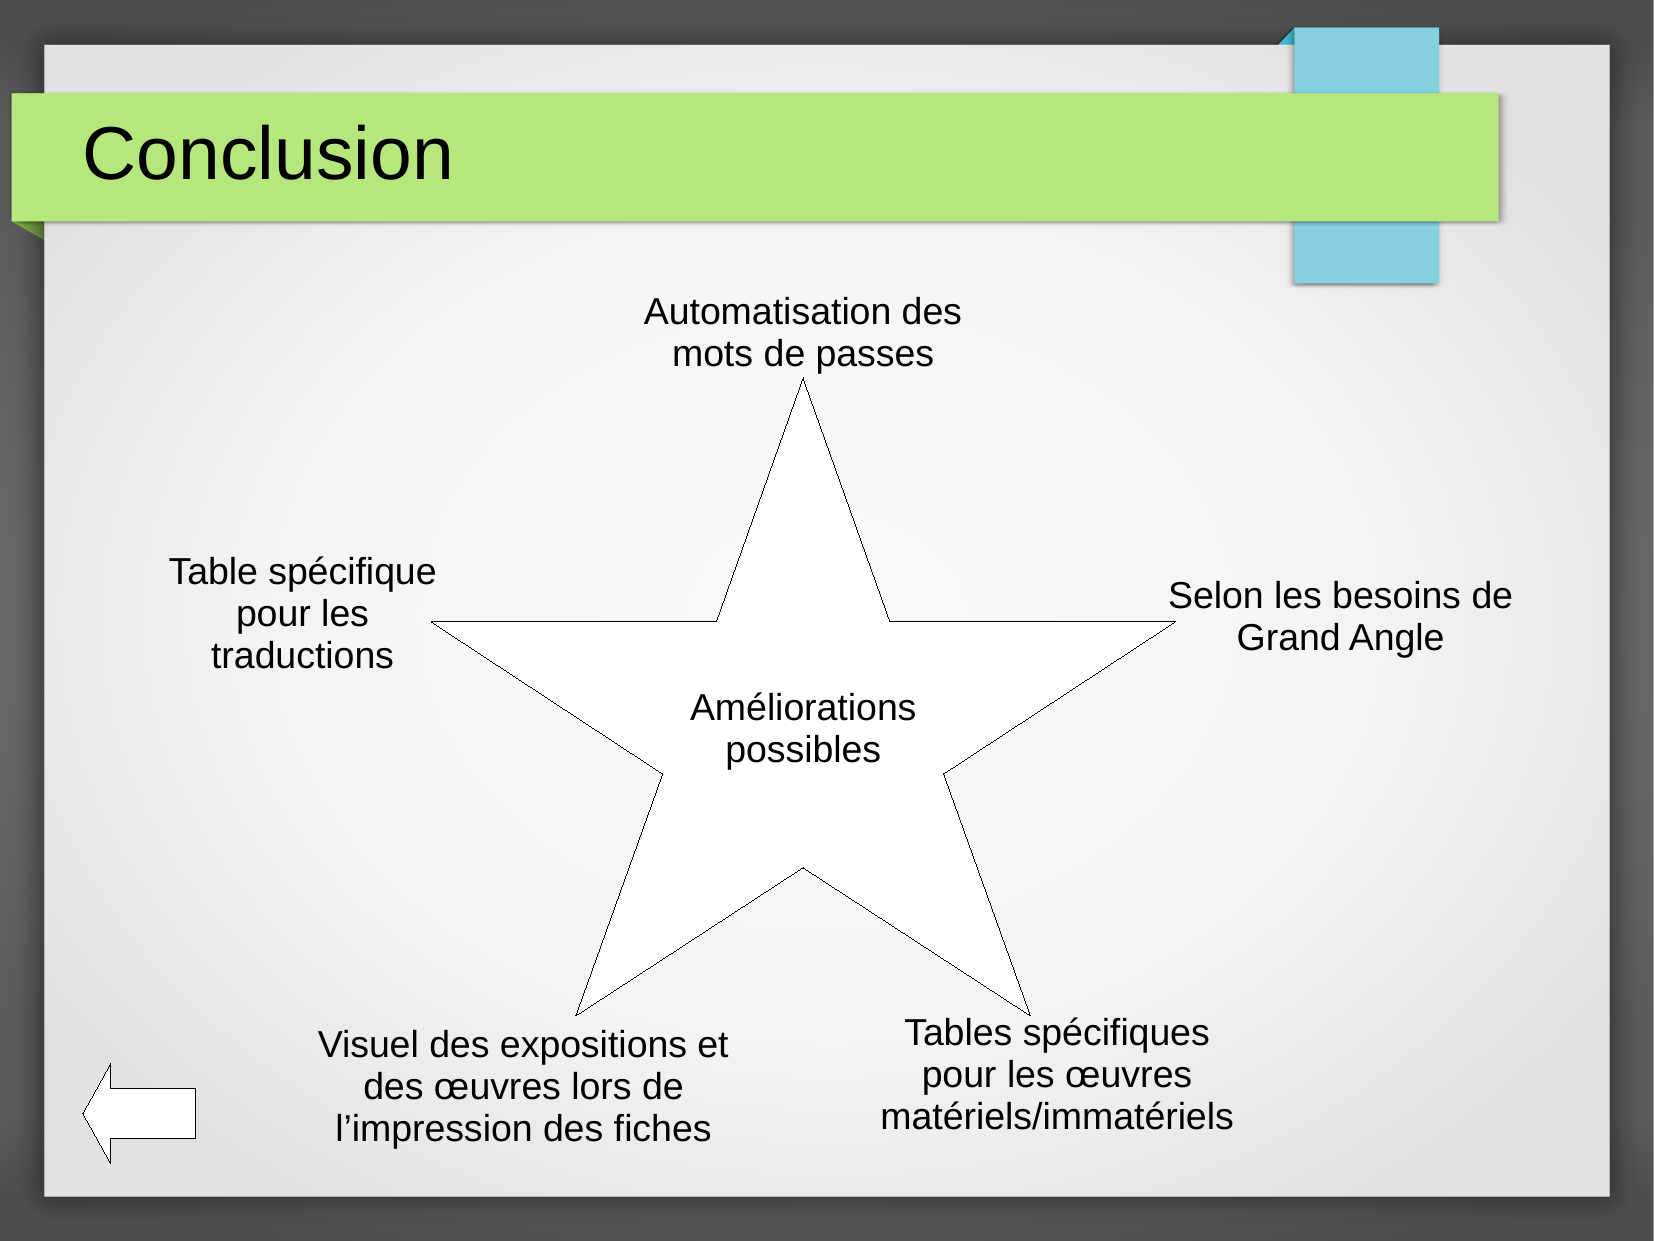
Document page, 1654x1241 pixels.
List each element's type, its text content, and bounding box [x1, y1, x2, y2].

text_box [82, 1063, 196, 1164]
text_box Tables spécifiques pour les œuvres matériels/immatériels [850, 1003, 1264, 1170]
picture [0, 0, 1654, 1241]
text_box Table spécifique pour les traductions [144, 543, 461, 709]
text_box Automatisation des mots de passes [614, 283, 993, 401]
title Conclusion [82, 94, 1264, 213]
text_box Améliorations possibles [431, 377, 1133, 1016]
text_box Selon les besoins de Grand Angle [1133, 566, 1548, 686]
text_box Visuel des expositions et des œuvres lors de l’impression des fiches [295, 1015, 752, 1193]
